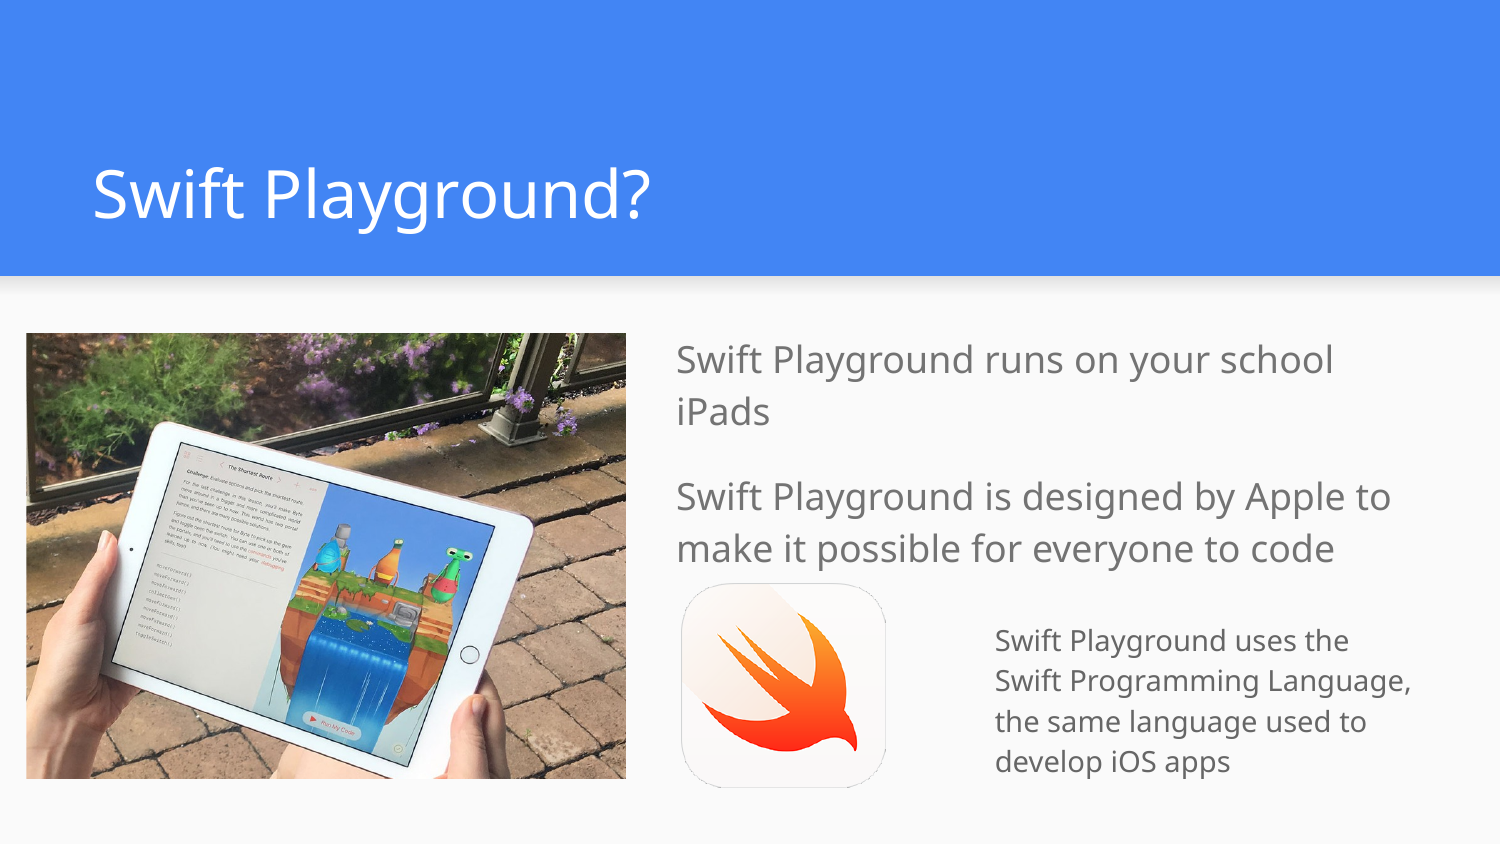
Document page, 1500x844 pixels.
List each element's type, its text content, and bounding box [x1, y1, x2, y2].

title Swift Playground? [77, 121, 737, 248]
picture [26, 333, 626, 779]
picture [681, 583, 886, 788]
list Swift Playground runs on your school iPads Swift Playground is designed by Apple to make it possible for everyone to code [661, 314, 1427, 535]
text_box Swift Playground uses the Swift Programming Language, the same language used to develop iOS apps [979, 602, 1436, 796]
